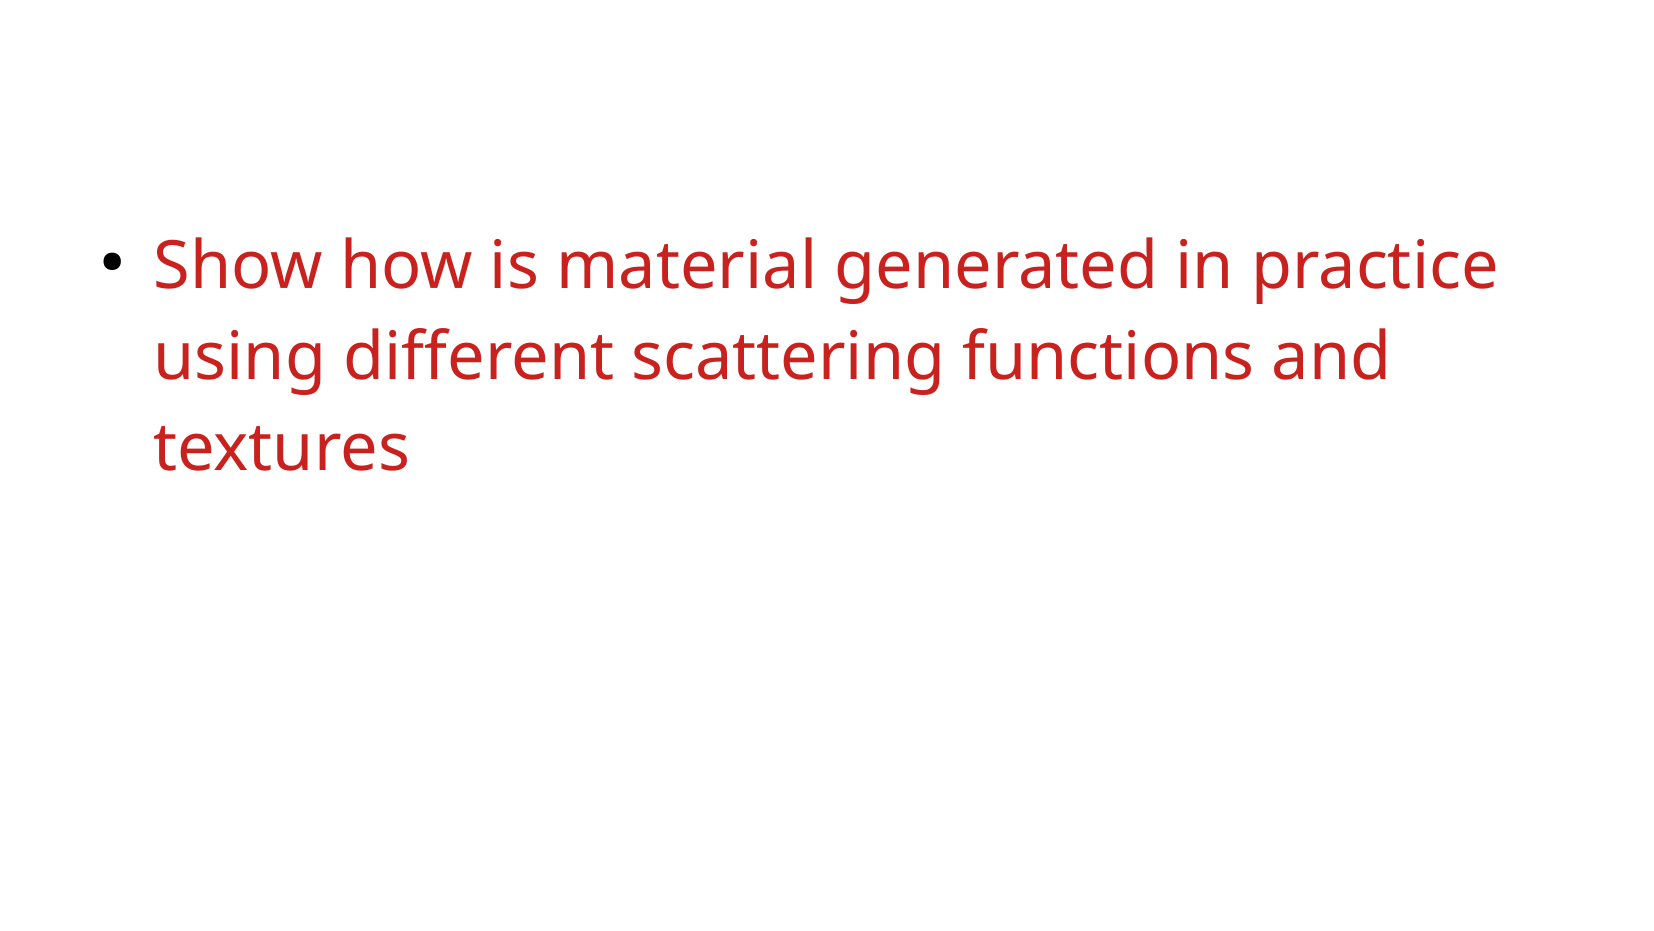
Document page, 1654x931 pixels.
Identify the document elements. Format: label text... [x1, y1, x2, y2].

list Show how is material generated in practice using different scattering functions and textures [82, 217, 1571, 758]
